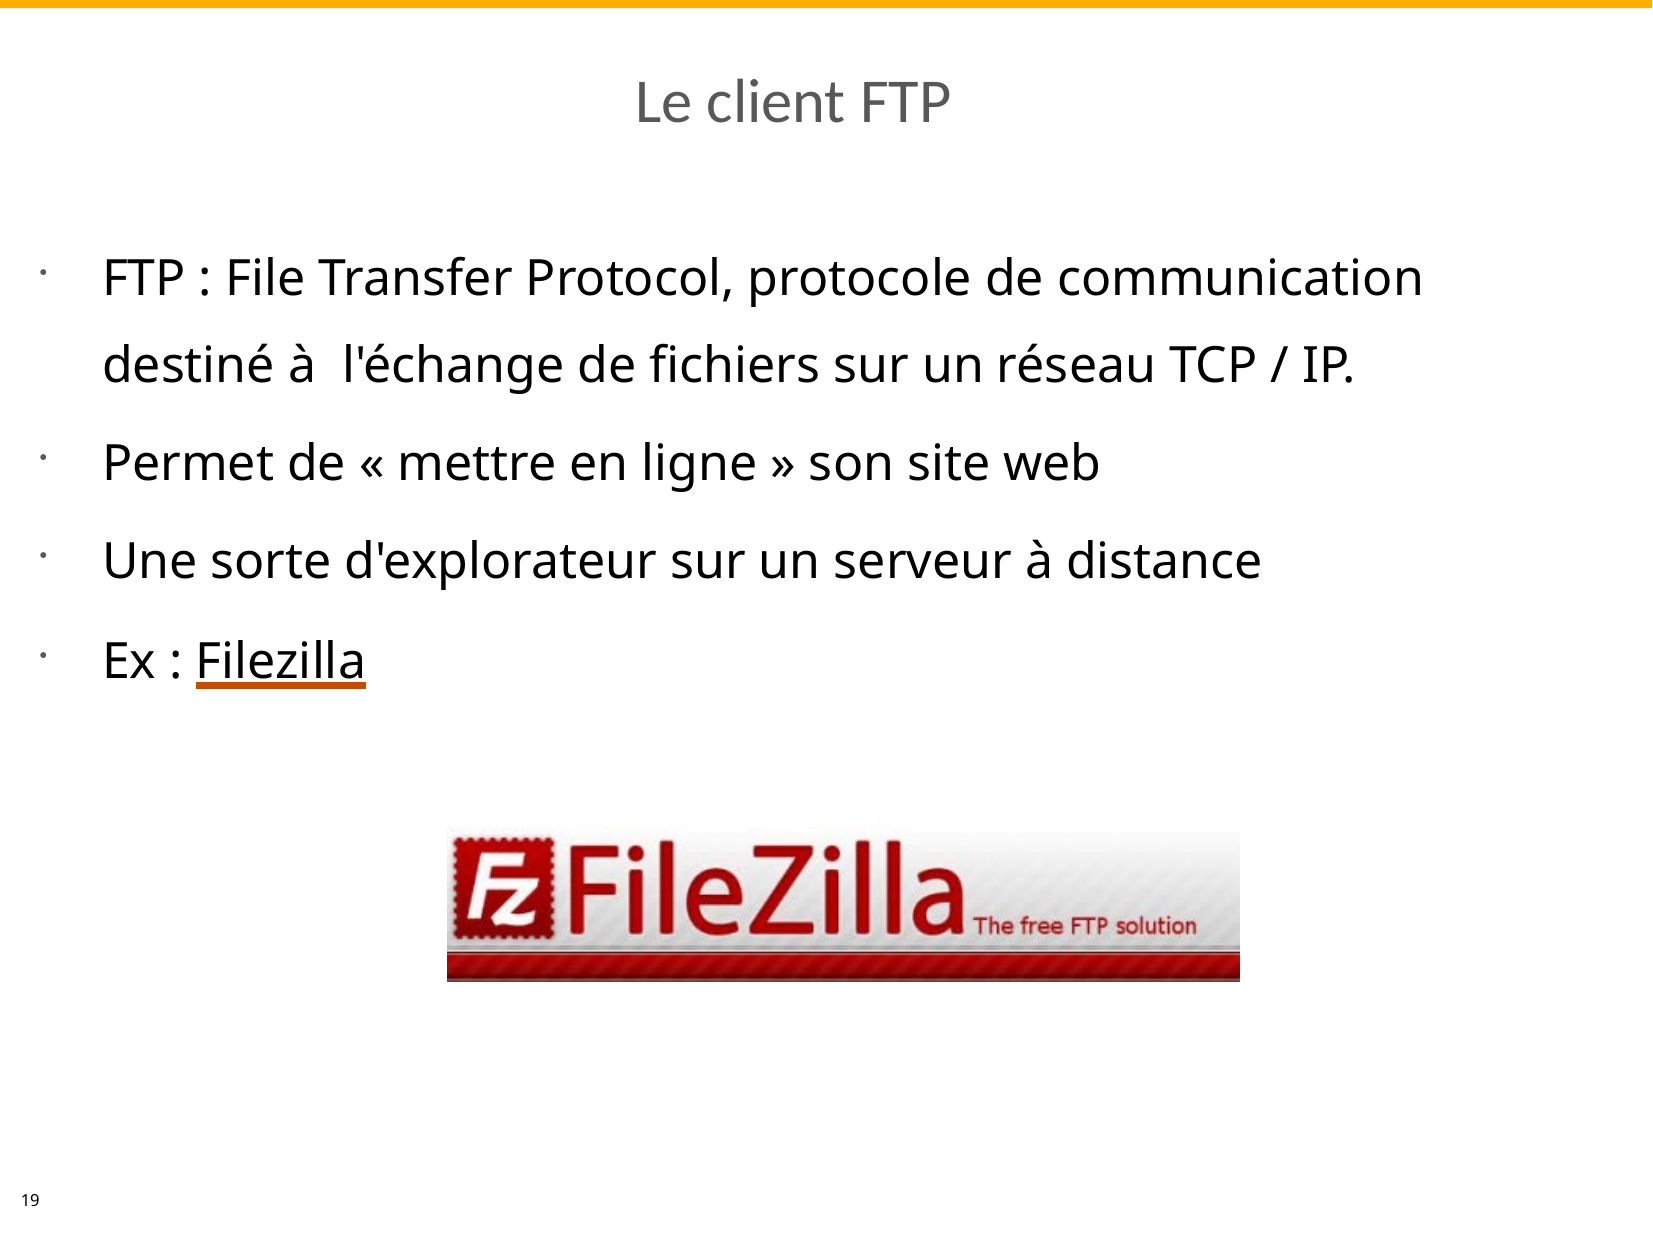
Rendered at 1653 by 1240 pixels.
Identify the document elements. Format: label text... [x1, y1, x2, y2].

text_box FTP : File Transfer Protocol, protocole de communication destiné à l'échange de fichiers sur un réseau TCP / IP. Permet de « mettre en ligne » son site web Une sorte d'explorateur sur un serveur à distance Ex : Filezilla [37, 216, 1585, 689]
picture [447, 827, 1240, 982]
text_box 19 [18, 1187, 42, 1210]
title Le client FTP [633, 58, 1027, 268]
